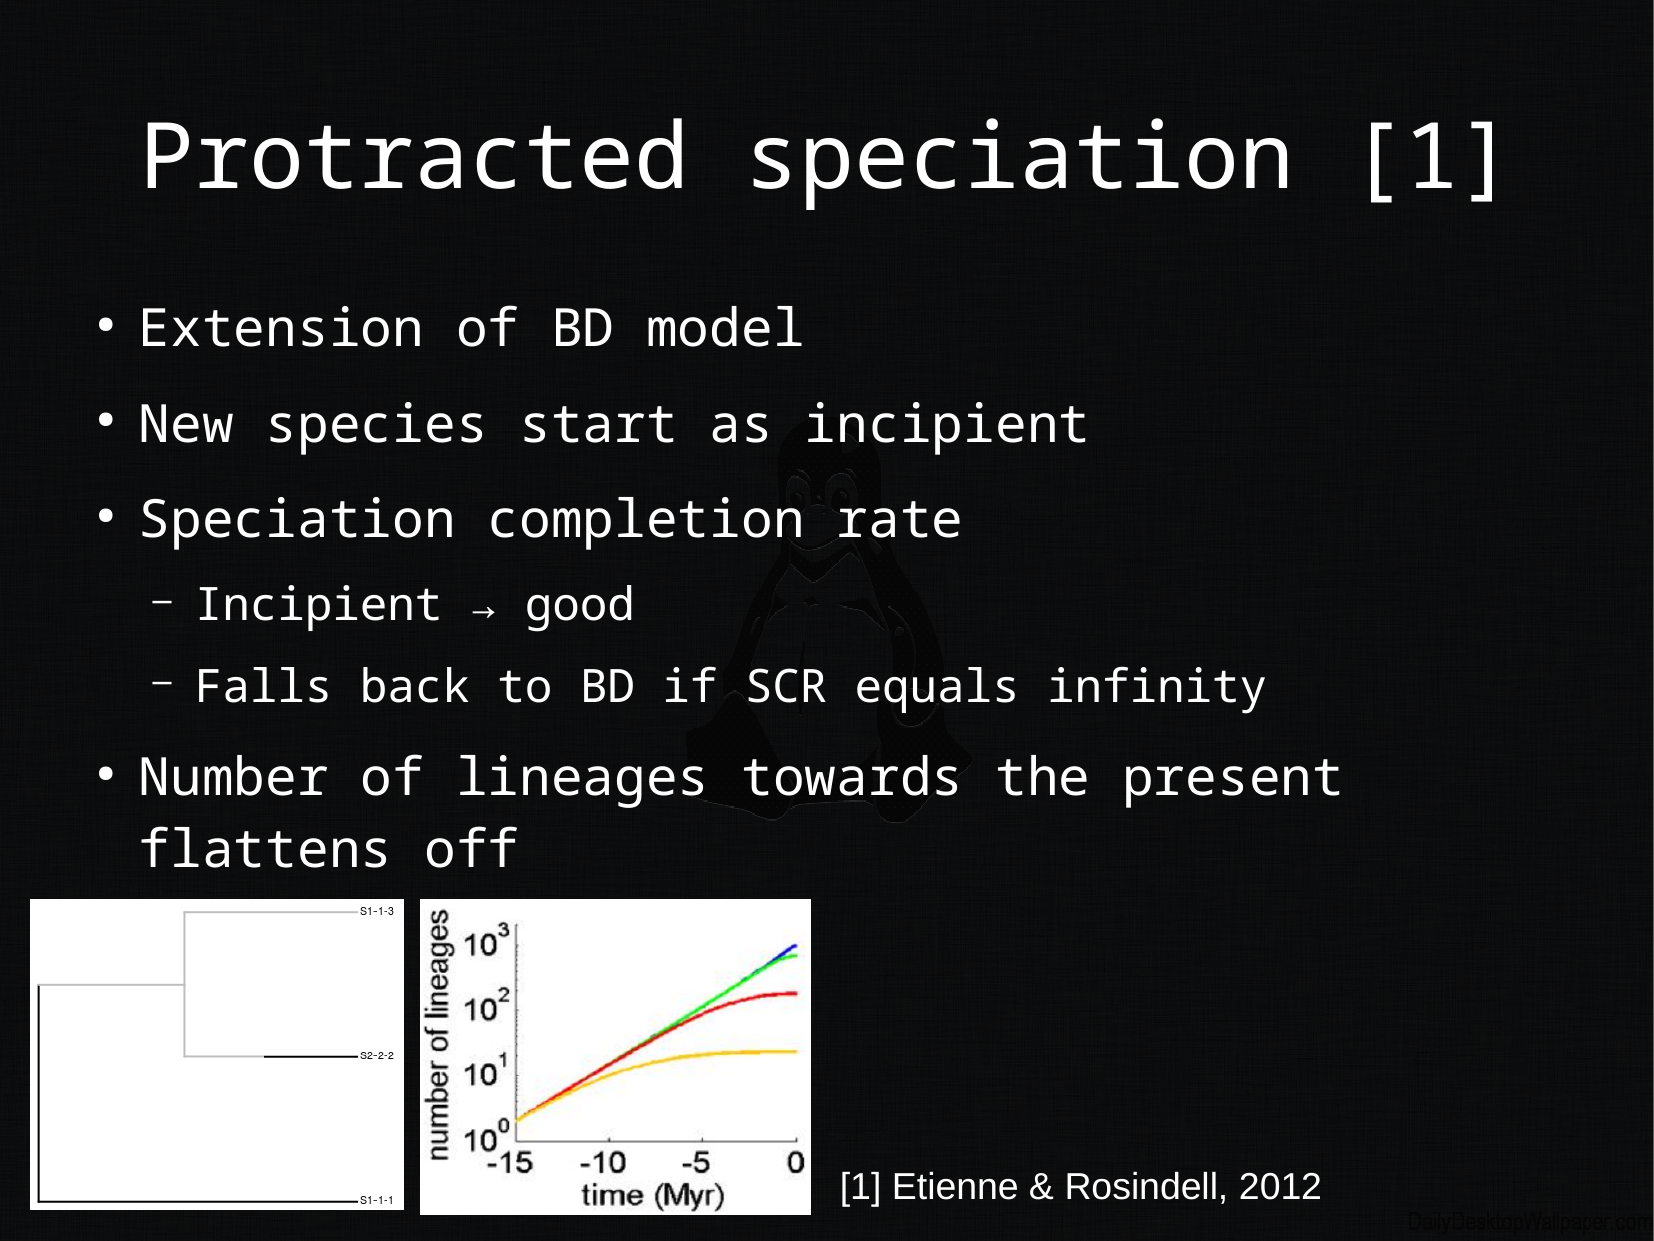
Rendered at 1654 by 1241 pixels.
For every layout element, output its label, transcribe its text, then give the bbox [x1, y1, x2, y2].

list Extension of BD model New species start as incipient Speciation completion rate Incipient → good Falls back to BD if SCR equals infinity Number of lineages towards the present flattens off [82, 290, 1621, 886]
picture [0, 0, 1654, 1241]
text_box [1] Etienne & Rosindell, 2012 [825, 1158, 1636, 1216]
title Protracted speciation [1] [82, 49, 1571, 257]
